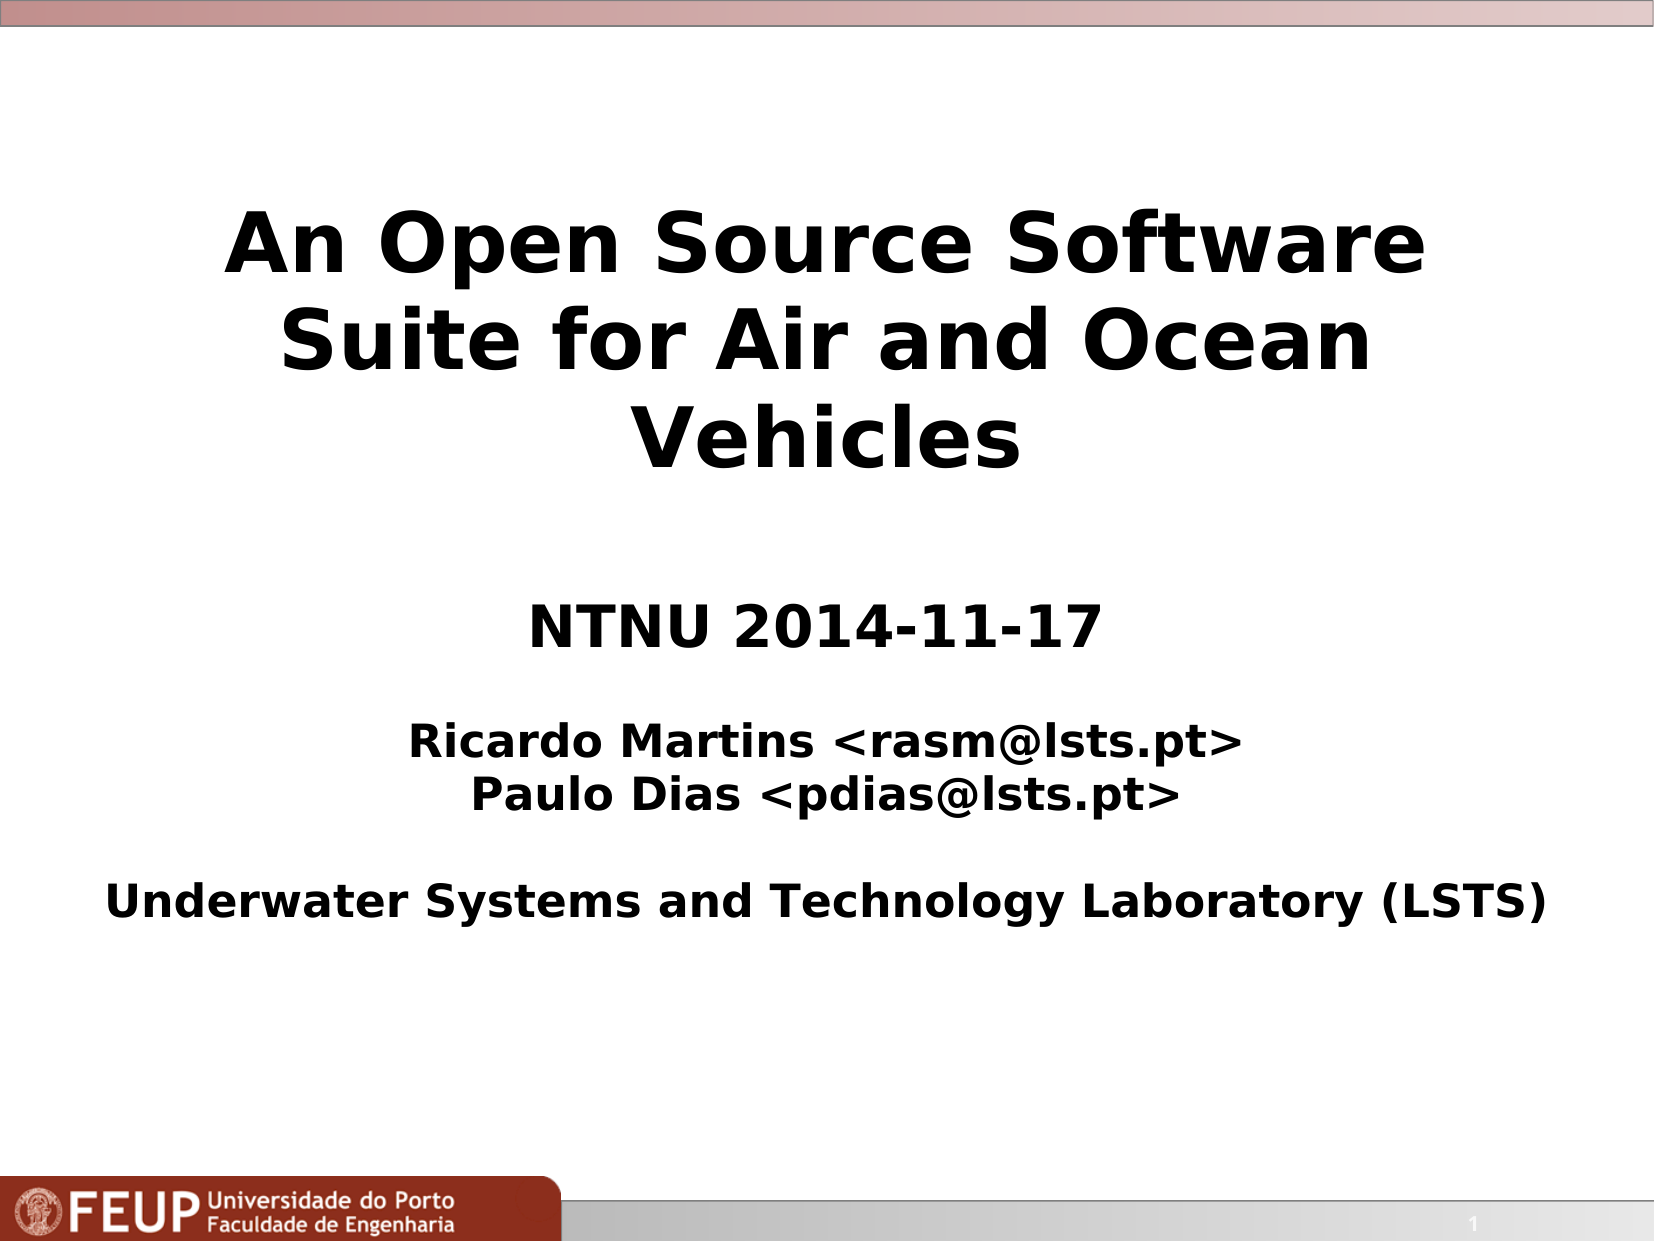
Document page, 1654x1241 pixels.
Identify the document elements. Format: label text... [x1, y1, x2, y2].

picture [0, 1176, 561, 1241]
subtitle An Open Source Software Suite for Air and Ocean Vehicles NTNU 2014-11-17 Ricardo Martins <rasm@lsts.pt> Paulo Dias <pdias@lsts.pt> Underwater Systems and Technology Laboratory (LSTS) [82, 108, 1571, 1069]
